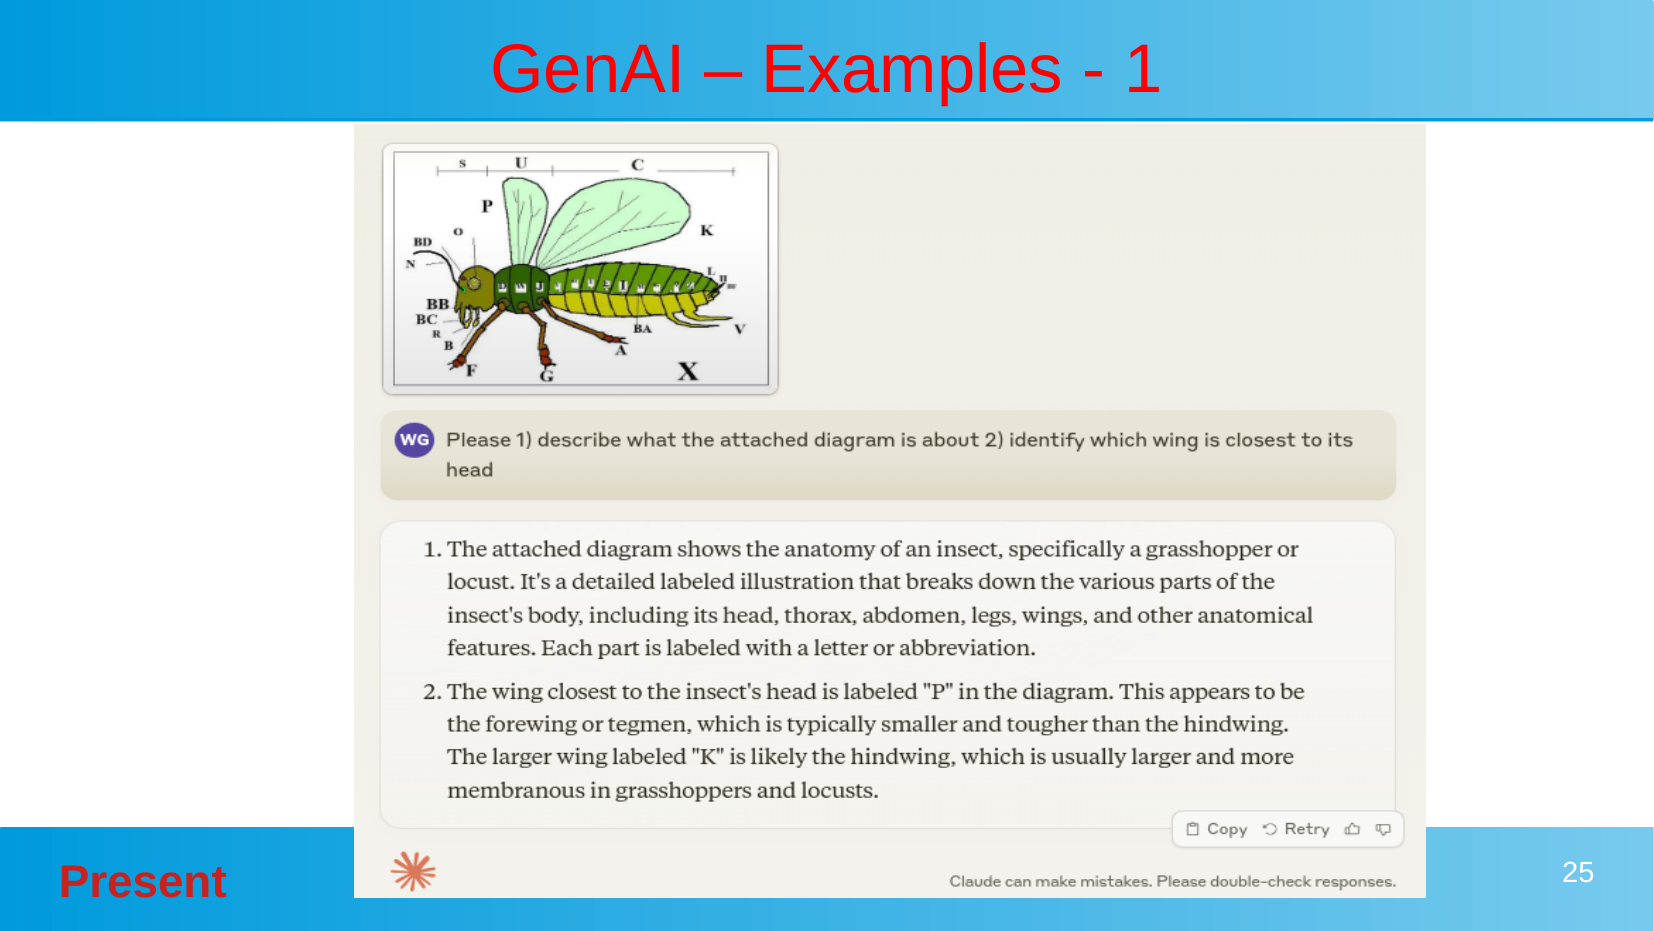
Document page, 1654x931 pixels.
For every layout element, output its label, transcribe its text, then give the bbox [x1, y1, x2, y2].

title GenAI – Examples - 1 [59, 29, 1595, 108]
picture [354, 124, 1426, 898]
